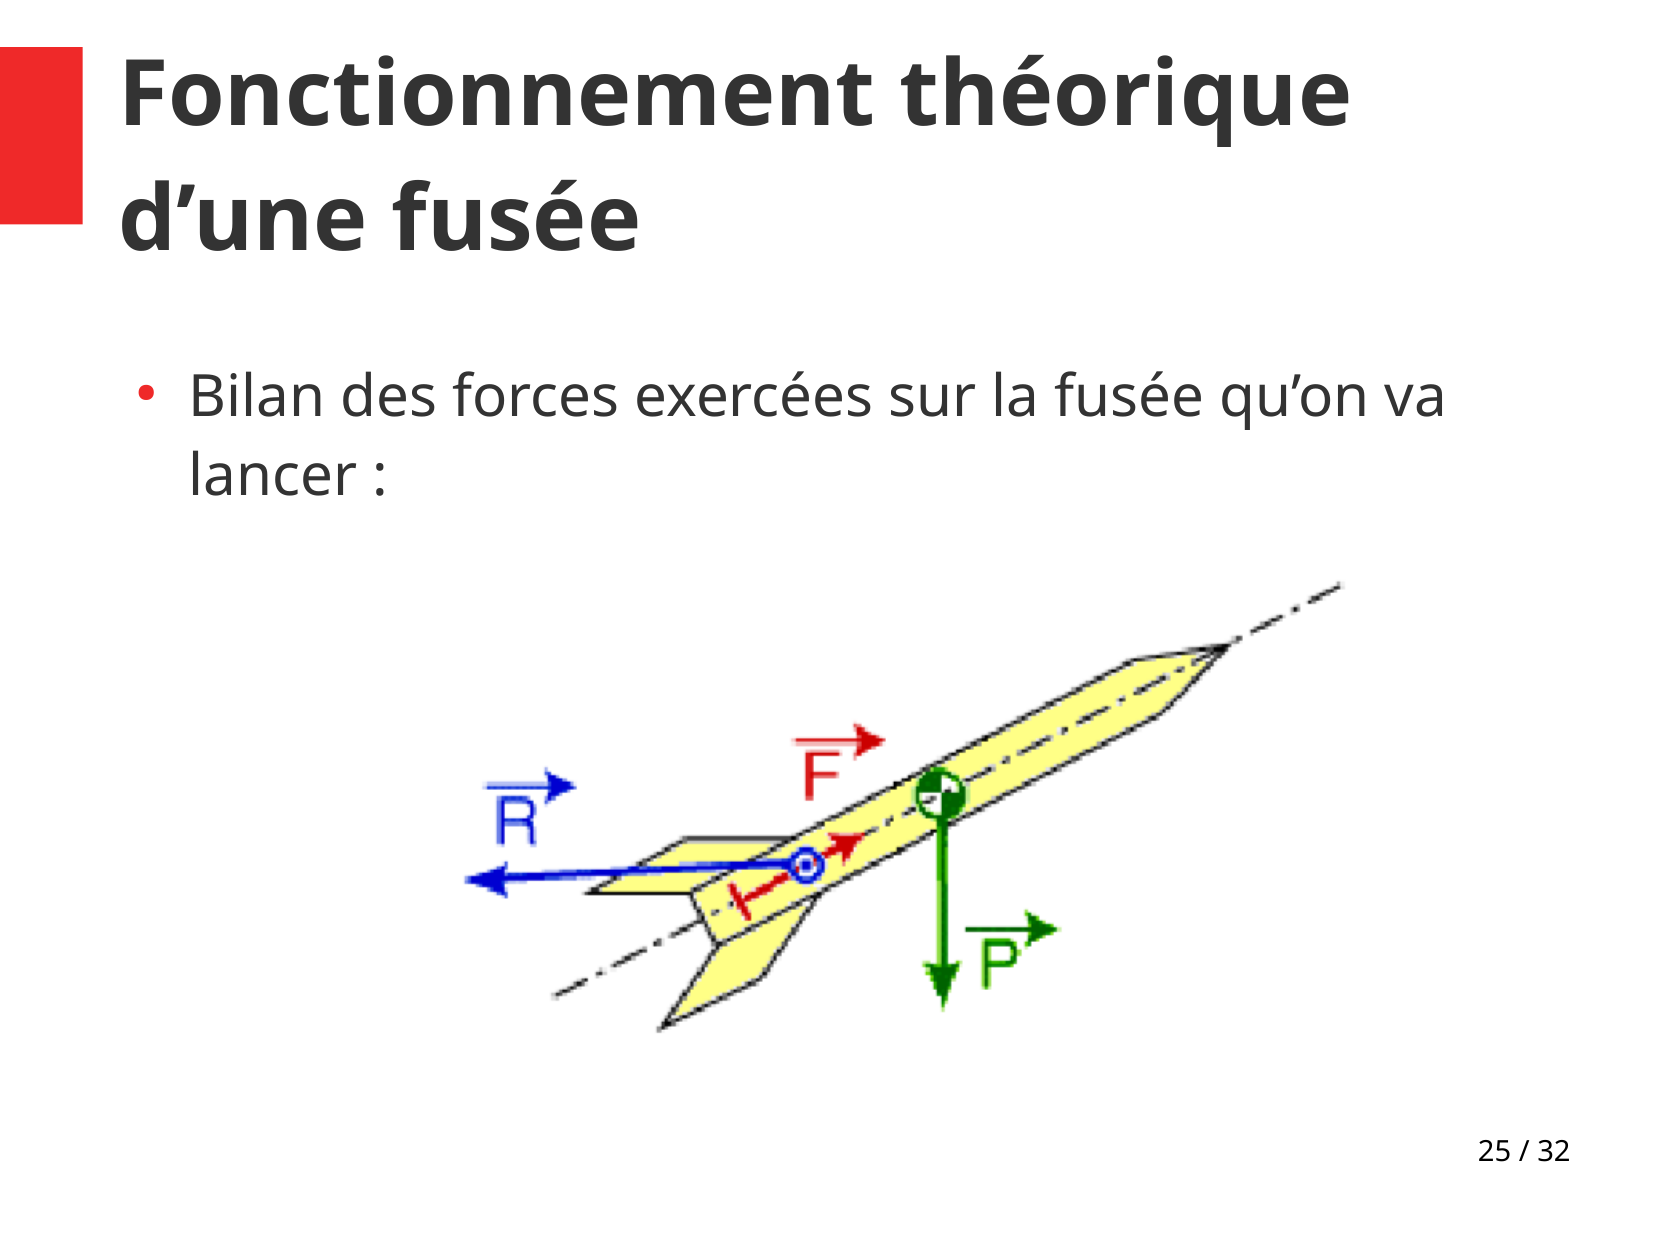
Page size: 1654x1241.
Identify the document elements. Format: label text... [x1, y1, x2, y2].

picture [401, 481, 1427, 1134]
list Bilan des forces exercées sur la fusée qu’on va lancer : [118, 354, 1536, 1074]
title Fonctionnement théorique d’une fusée [118, 27, 1571, 278]
